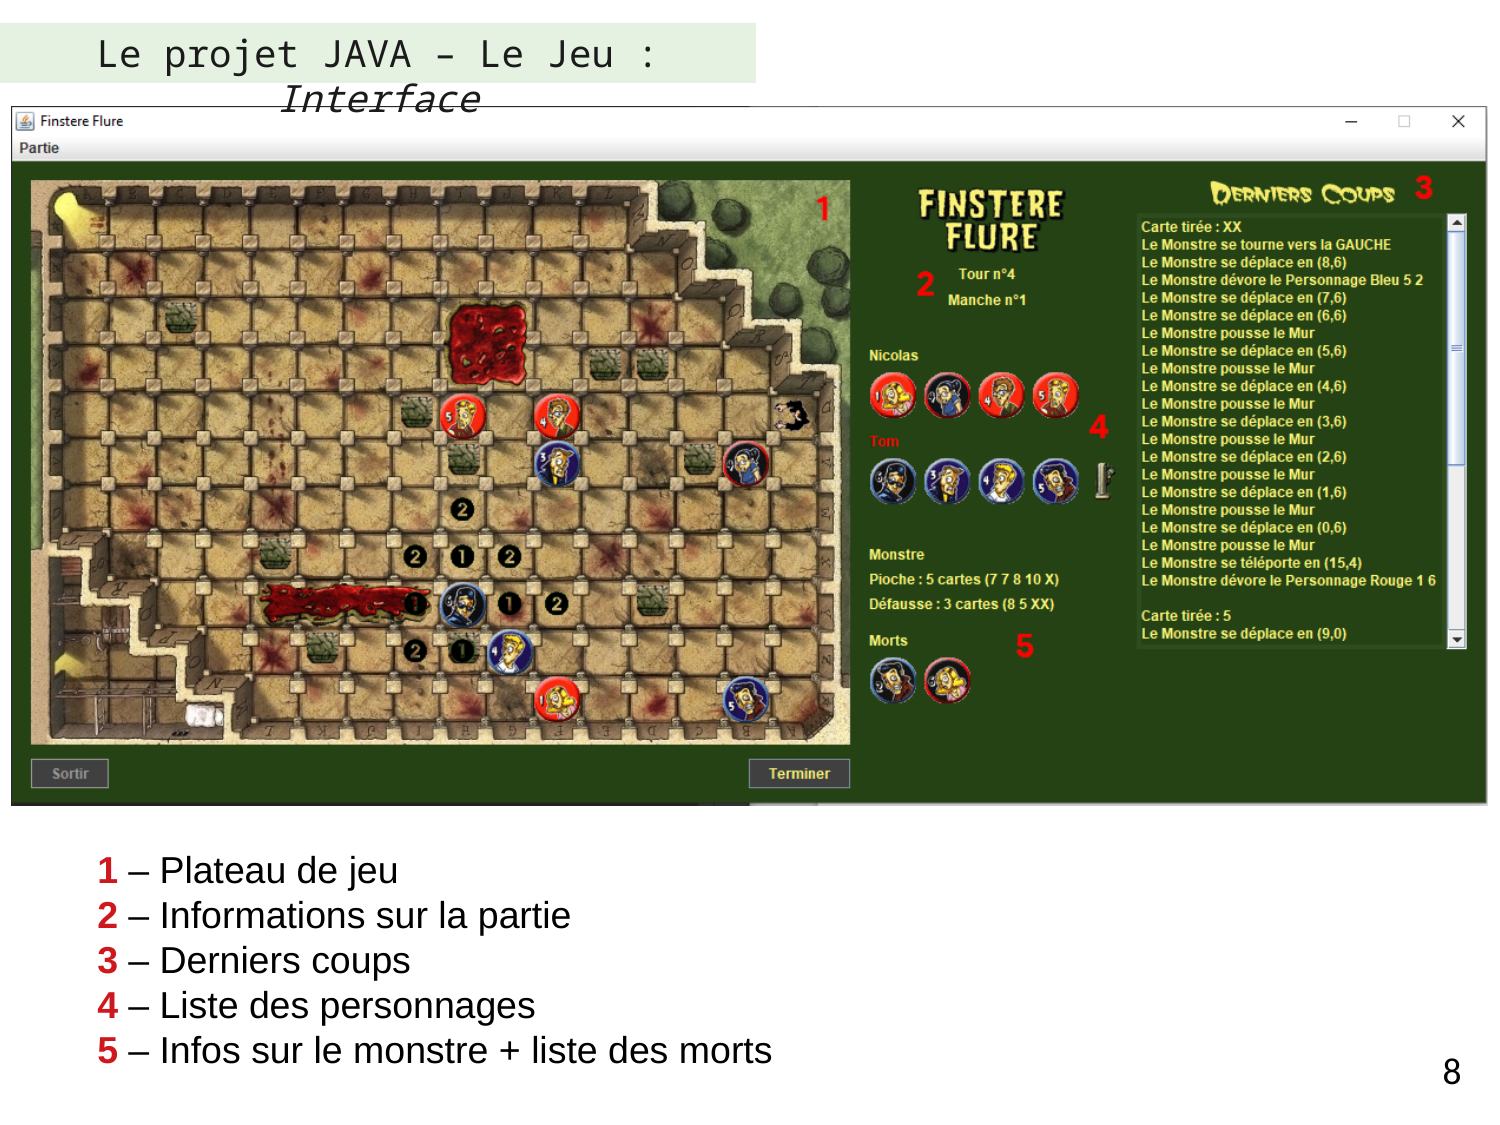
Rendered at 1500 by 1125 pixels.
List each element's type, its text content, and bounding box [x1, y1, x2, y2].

picture [11, 106, 1488, 806]
text_box <numéro> [1287, 1039, 1477, 1100]
text_box Le projet JAVA – Le Jeu : Interface [0, 22, 756, 83]
picture [418, 106, 428, 110]
text_box 1 – Plateau de jeu 2 – Informations sur la partie 3 – Derniers coups 4 – Liste des personnages 5 – Infos sur le monstre + liste des morts [82, 838, 1441, 1079]
